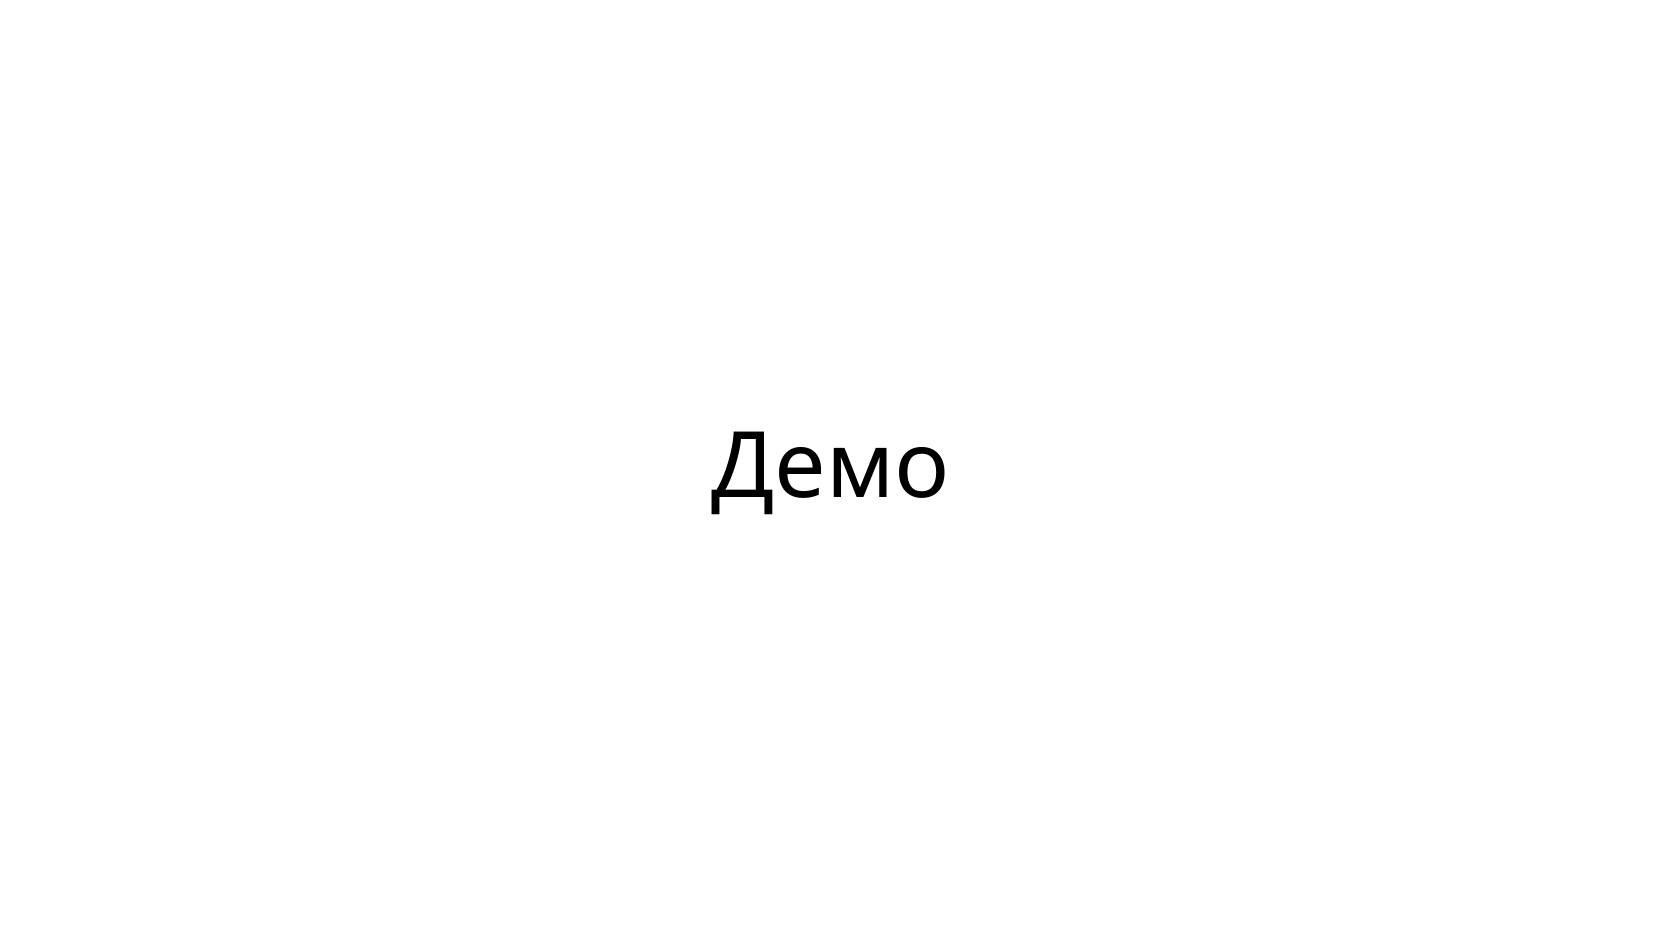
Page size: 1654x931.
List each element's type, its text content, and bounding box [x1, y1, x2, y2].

title Демо [86, 384, 1576, 541]
